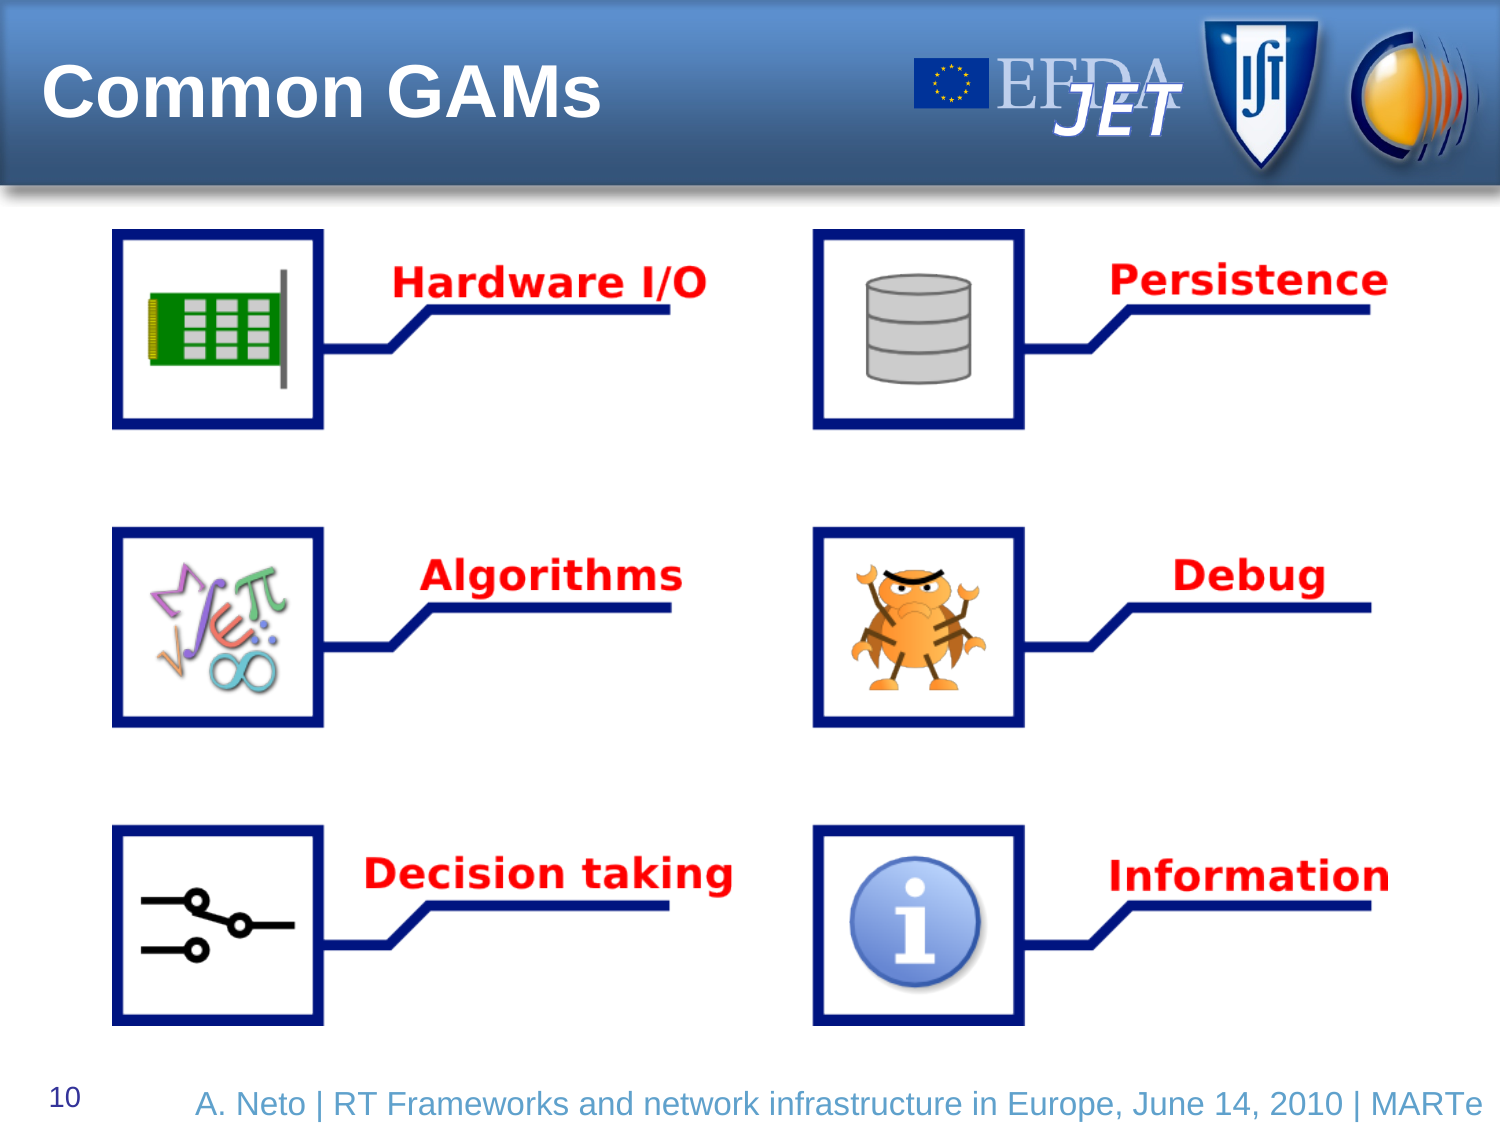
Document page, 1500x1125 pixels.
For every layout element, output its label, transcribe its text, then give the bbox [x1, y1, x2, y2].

title Common GAMs [41, 0, 1129, 188]
picture [0, 0, 1500, 207]
picture [112, 229, 1388, 1026]
